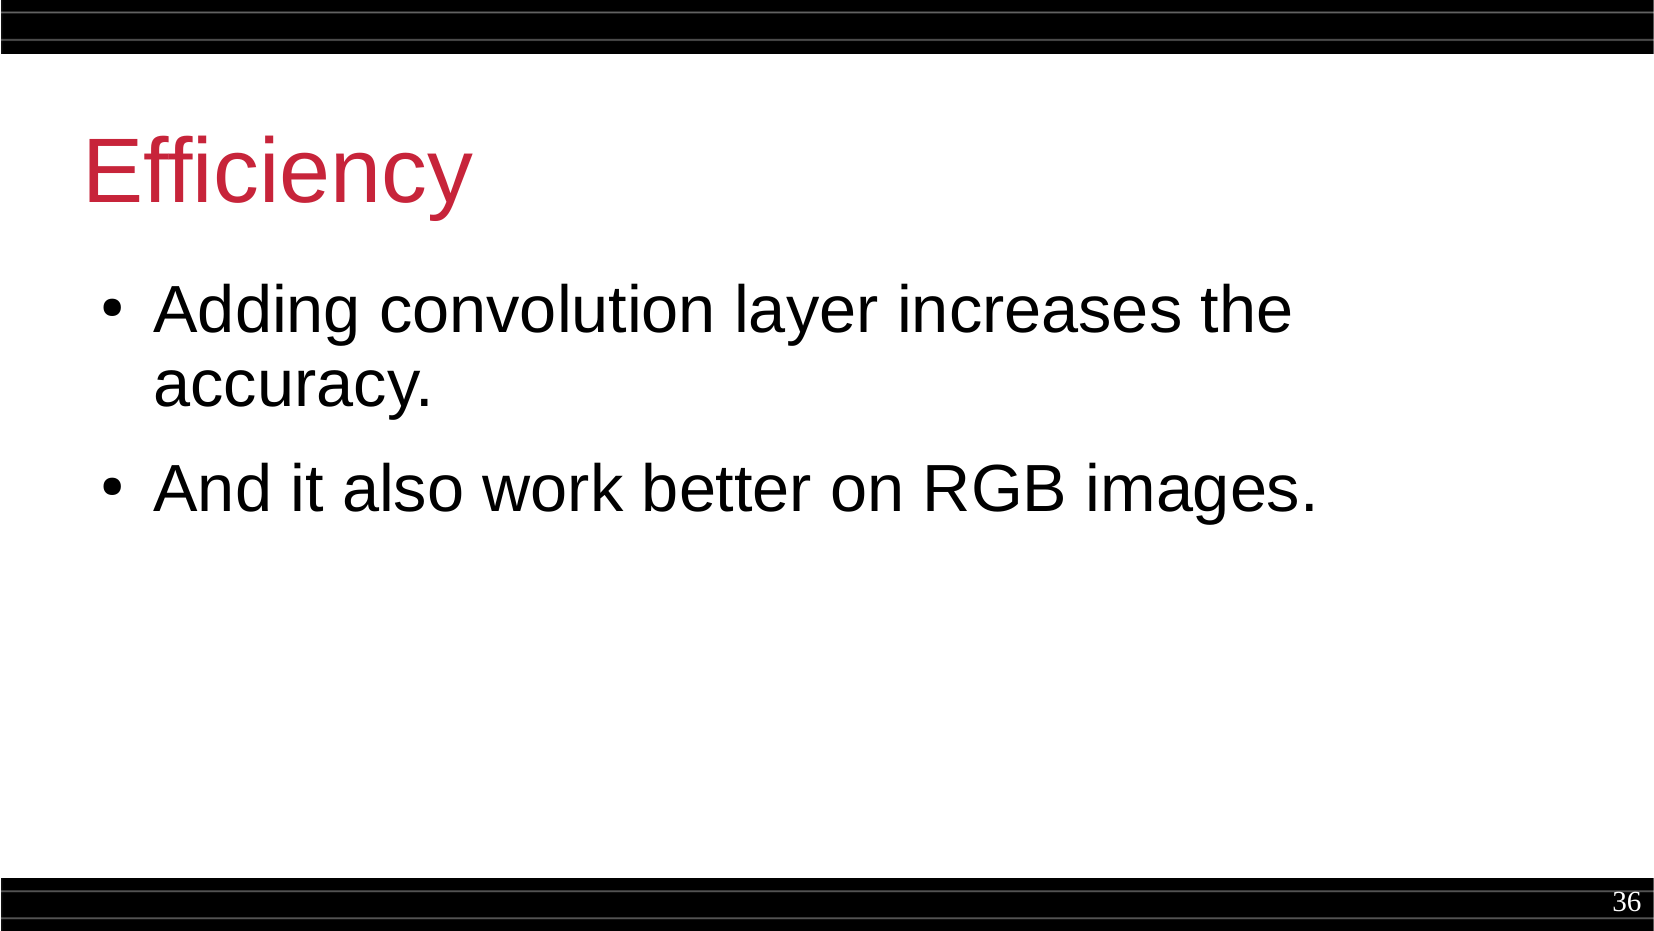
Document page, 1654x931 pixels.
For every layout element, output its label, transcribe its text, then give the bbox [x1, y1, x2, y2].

list Adding convolution layer increases the accuracy. And it also work better on RGB images. [82, 271, 1571, 758]
picture [1, 878, 1654, 931]
picture [1, 0, 1654, 54]
title Efficiency [82, 92, 1571, 249]
